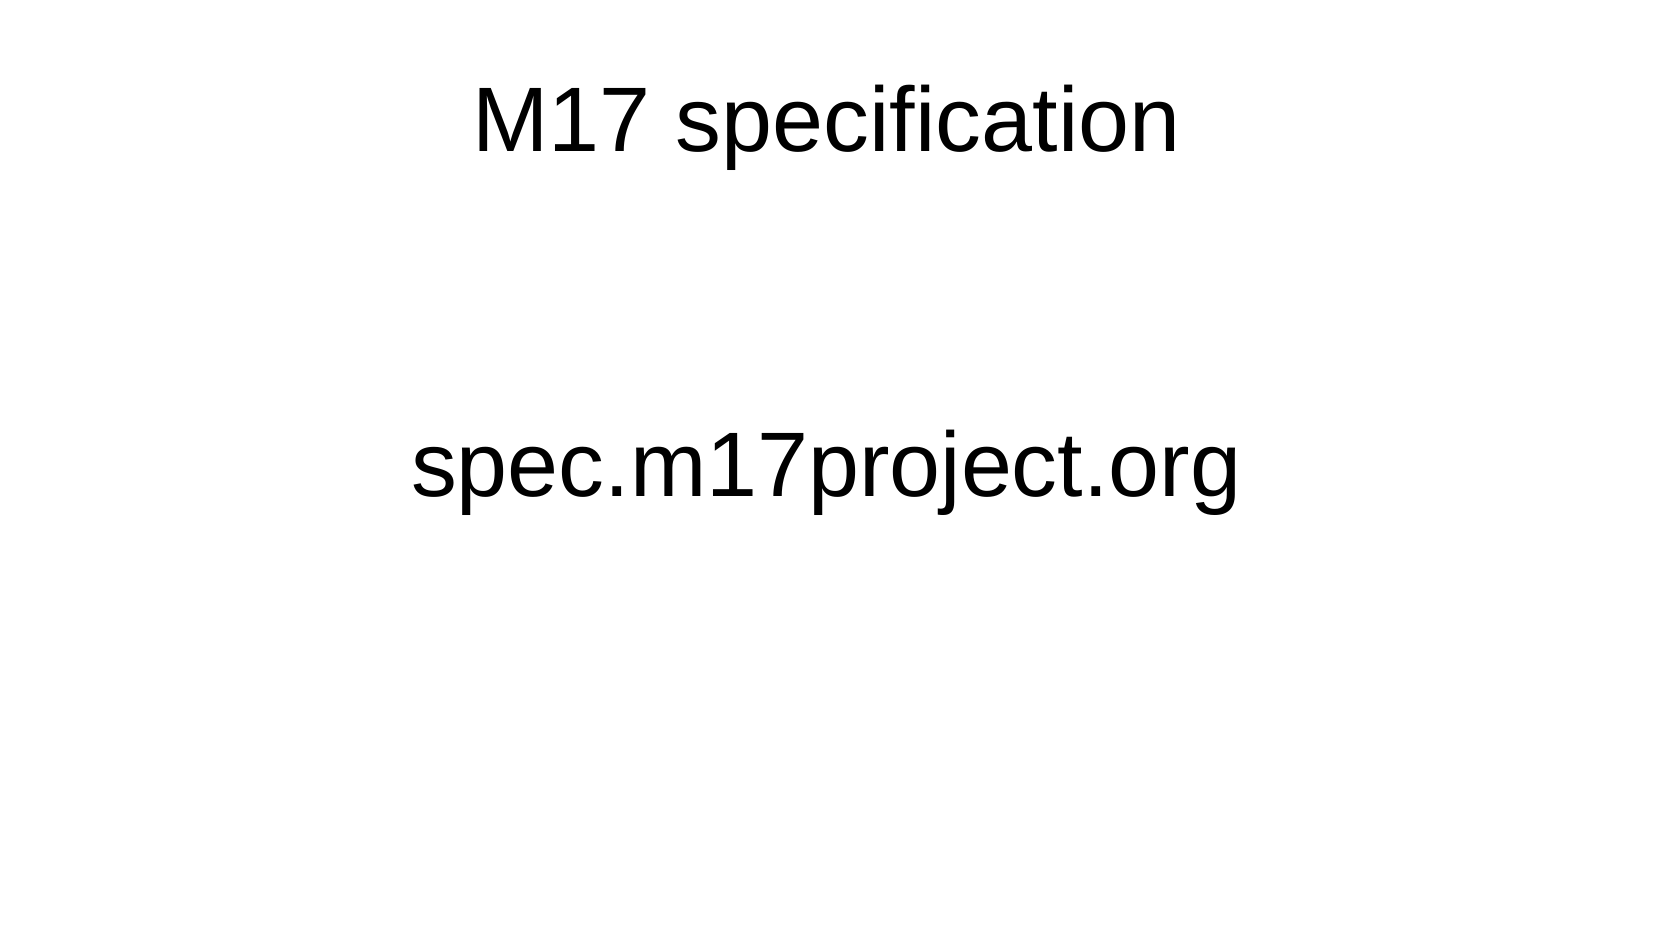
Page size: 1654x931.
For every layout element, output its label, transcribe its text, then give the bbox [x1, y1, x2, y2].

text_box spec.m17project.org [358, 406, 1296, 524]
text_box M17 specification [82, 37, 1571, 193]
